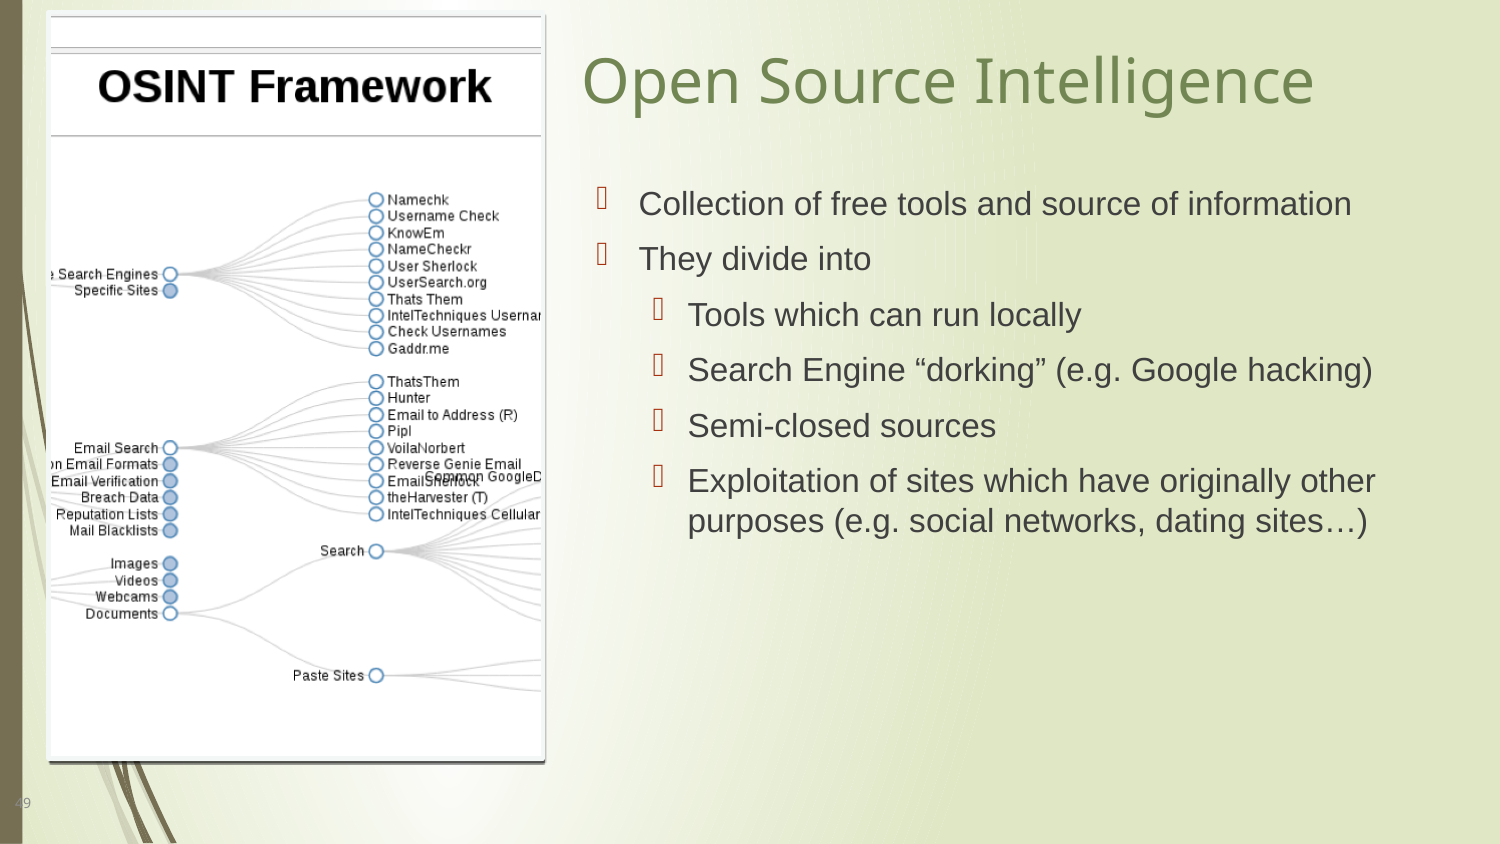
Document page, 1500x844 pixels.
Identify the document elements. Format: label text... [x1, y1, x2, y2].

footer <number> [0, 782, 475, 828]
list Collection of free tools and source of information They divide into Tools which can run locally Search Engine “dorking” (e.g. Google hacking) Semi-closed sources Exploitation of sites which have originally other purposes (e.g. social networks, dating sites…) [581, 174, 1426, 754]
title Open Source Intelligence [566, 33, 1425, 175]
picture [50, 14, 541, 757]
